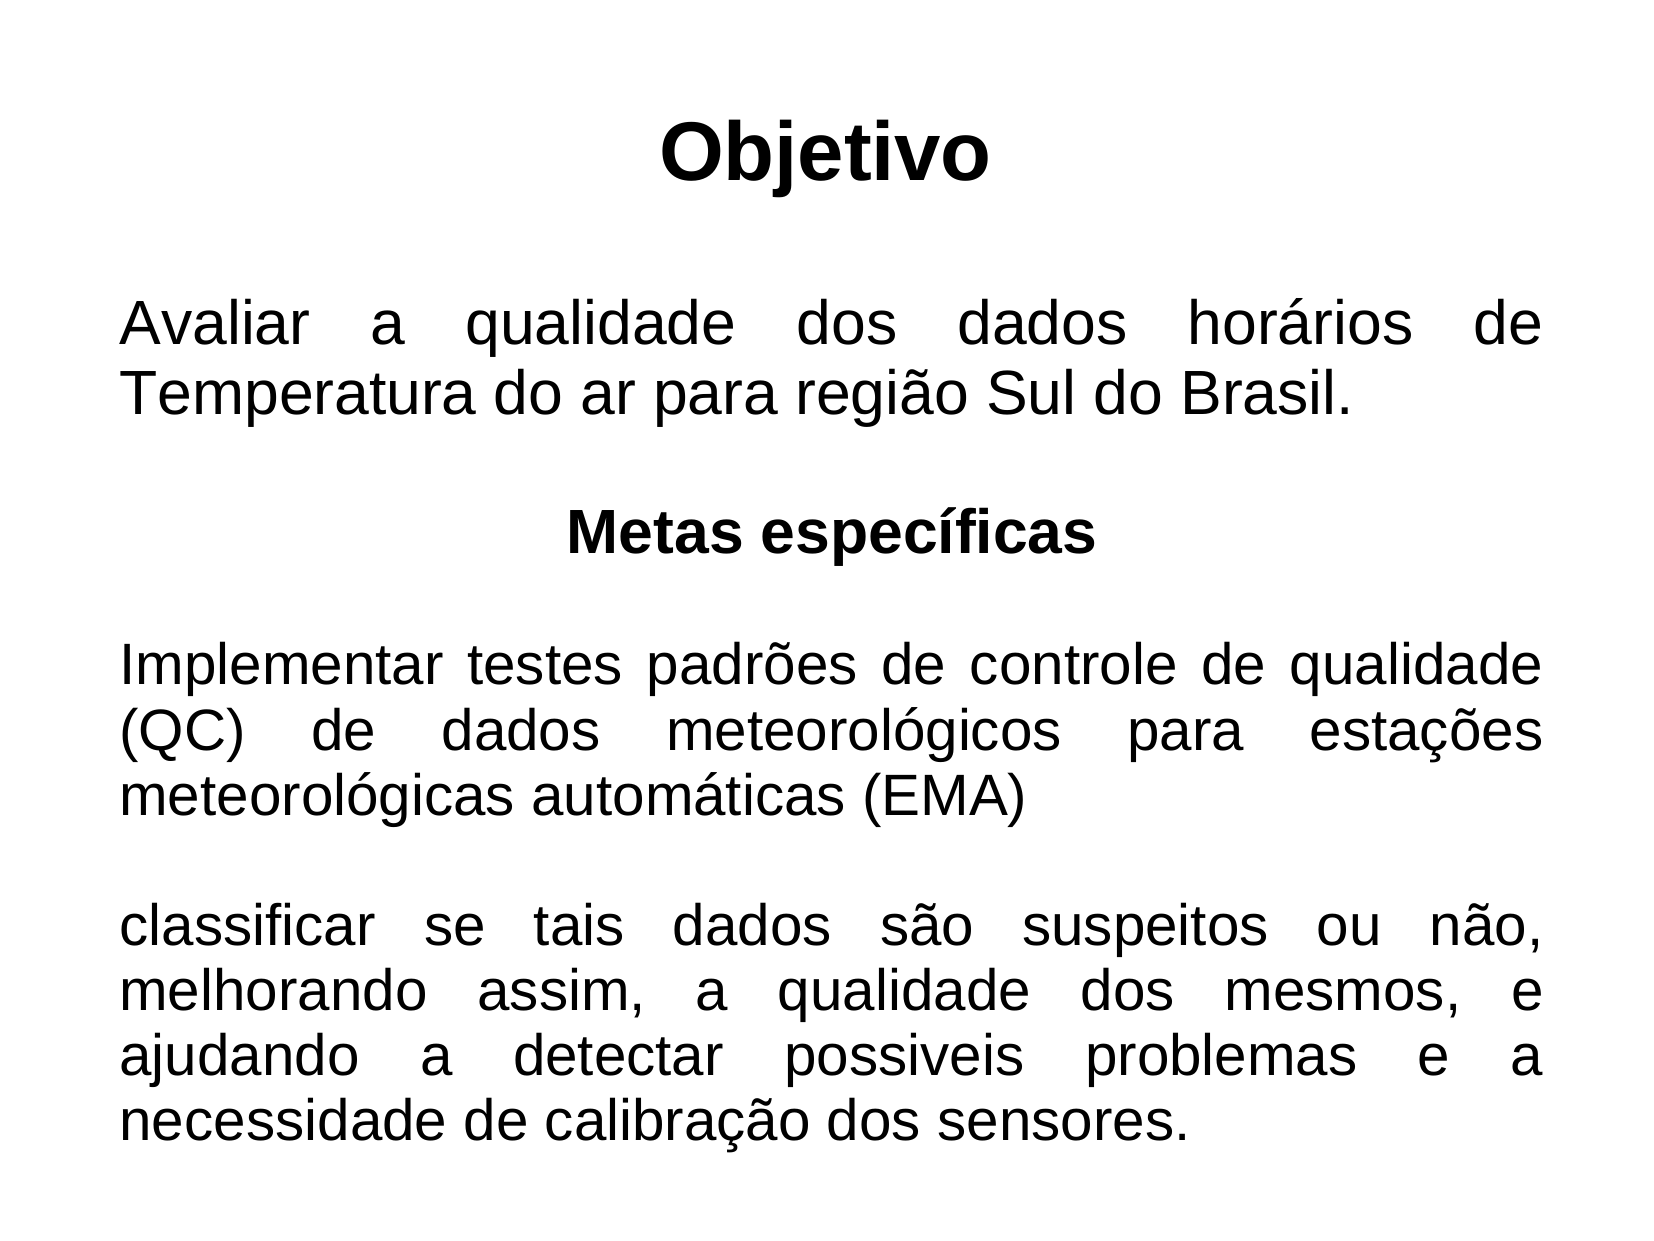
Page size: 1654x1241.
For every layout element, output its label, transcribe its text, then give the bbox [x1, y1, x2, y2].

title Objetivo [82, 49, 1569, 255]
text_box Avaliar a qualidade dos dados horários de Temperatura do ar para região Sul do Brasil. Metas específicas Implementar testes padrões de controle de qualidade (QC) de dados meteorológicos para estações meteorológicas automáticas (EMA) classificar se tais dados são suspeitos ou não, melhorando assim, a qualidade dos mesmos, e ajudando a detectar possiveis problemas e a necessidade de calibração dos sensores. [104, 281, 1560, 721]
